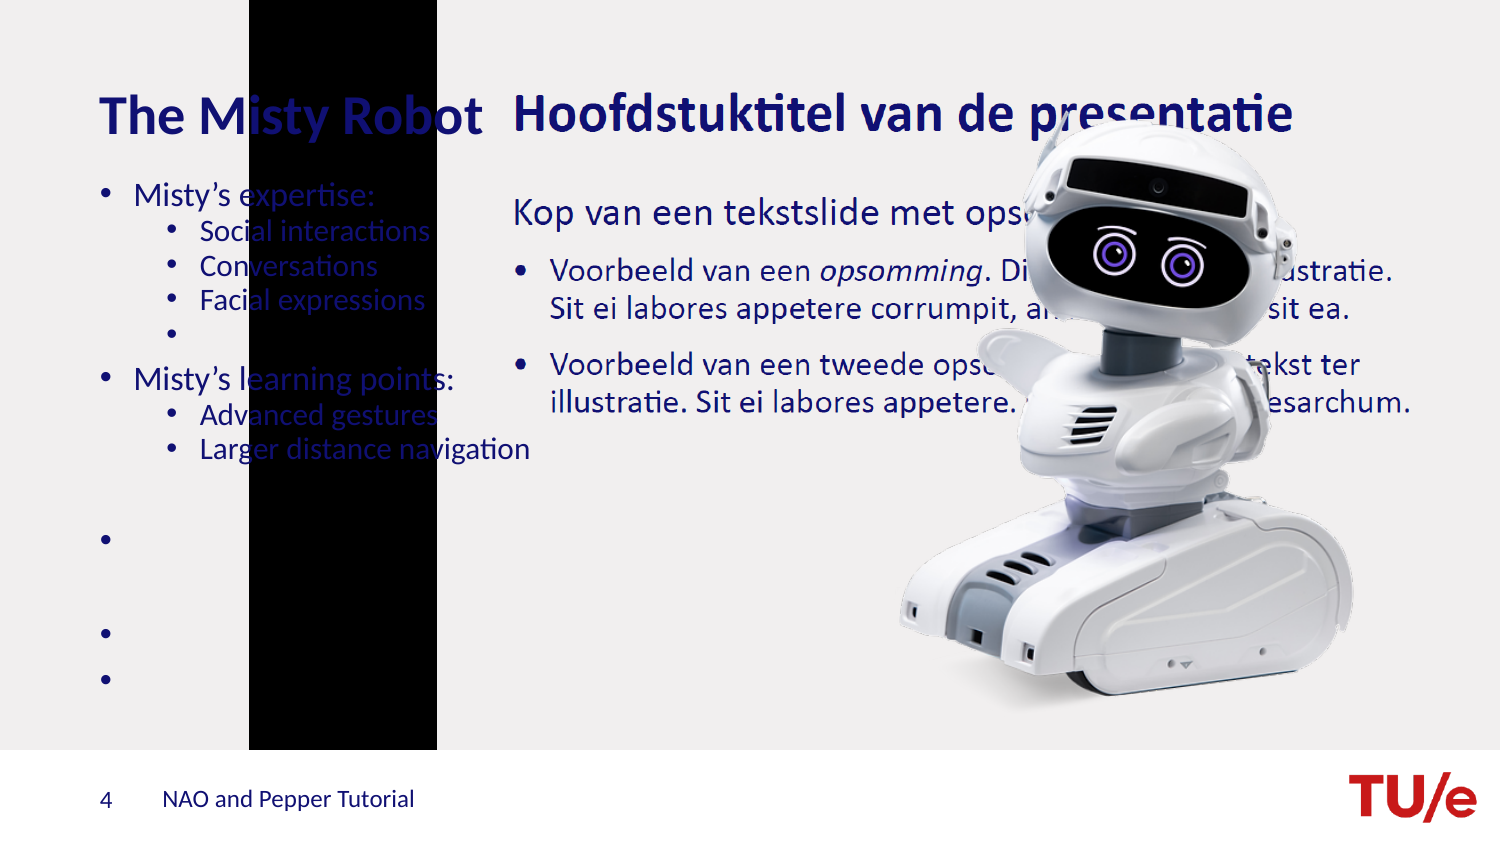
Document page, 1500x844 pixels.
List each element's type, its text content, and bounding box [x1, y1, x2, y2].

text_box [100, 783, 199, 841]
text_box NAO and Pepper Tutorial [162, 782, 1267, 841]
title The Misty Robot [99, 89, 713, 155]
picture [713, 89, 1500, 727]
list Misty’s expertise: Social interactions Conversations Facial expressions Misty’s learning points: Advanced gestures Larger distance navigation [100, 176, 1400, 750]
